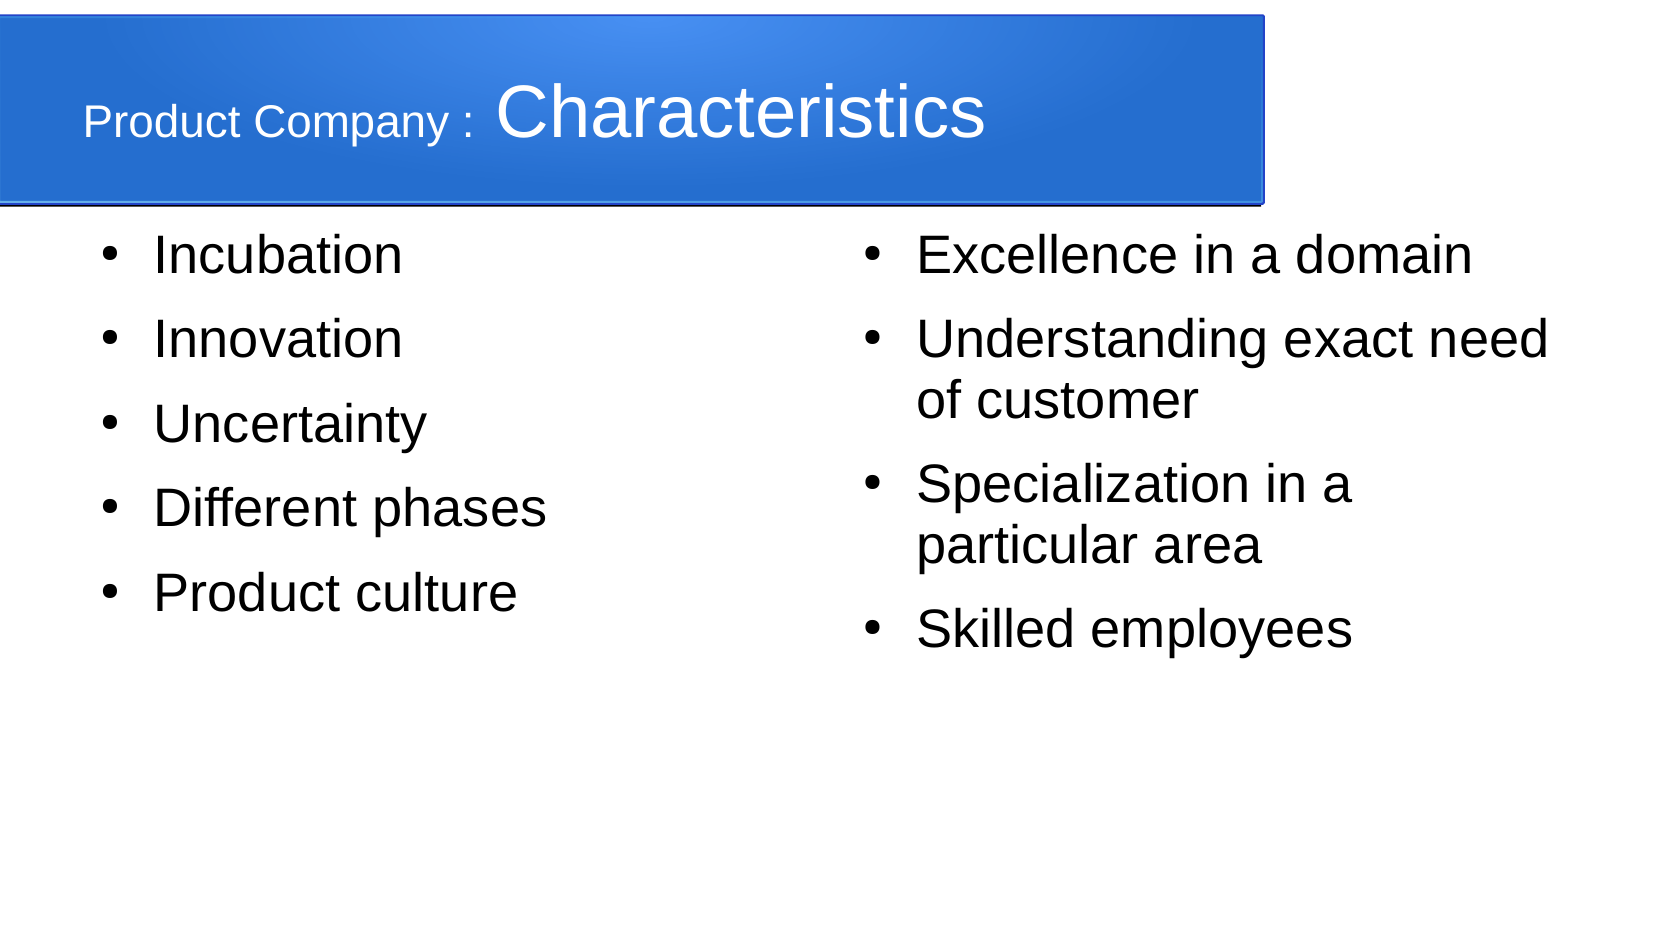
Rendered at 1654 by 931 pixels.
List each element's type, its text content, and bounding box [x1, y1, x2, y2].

title Product Company : Characteristics [82, 35, 1235, 189]
list Excellence in a domain Understanding exact need of customer Specialization in a particular area Skilled employees [845, 224, 1572, 764]
list Incubation Innovation Uncertainty Different phases Product culture [82, 224, 809, 764]
